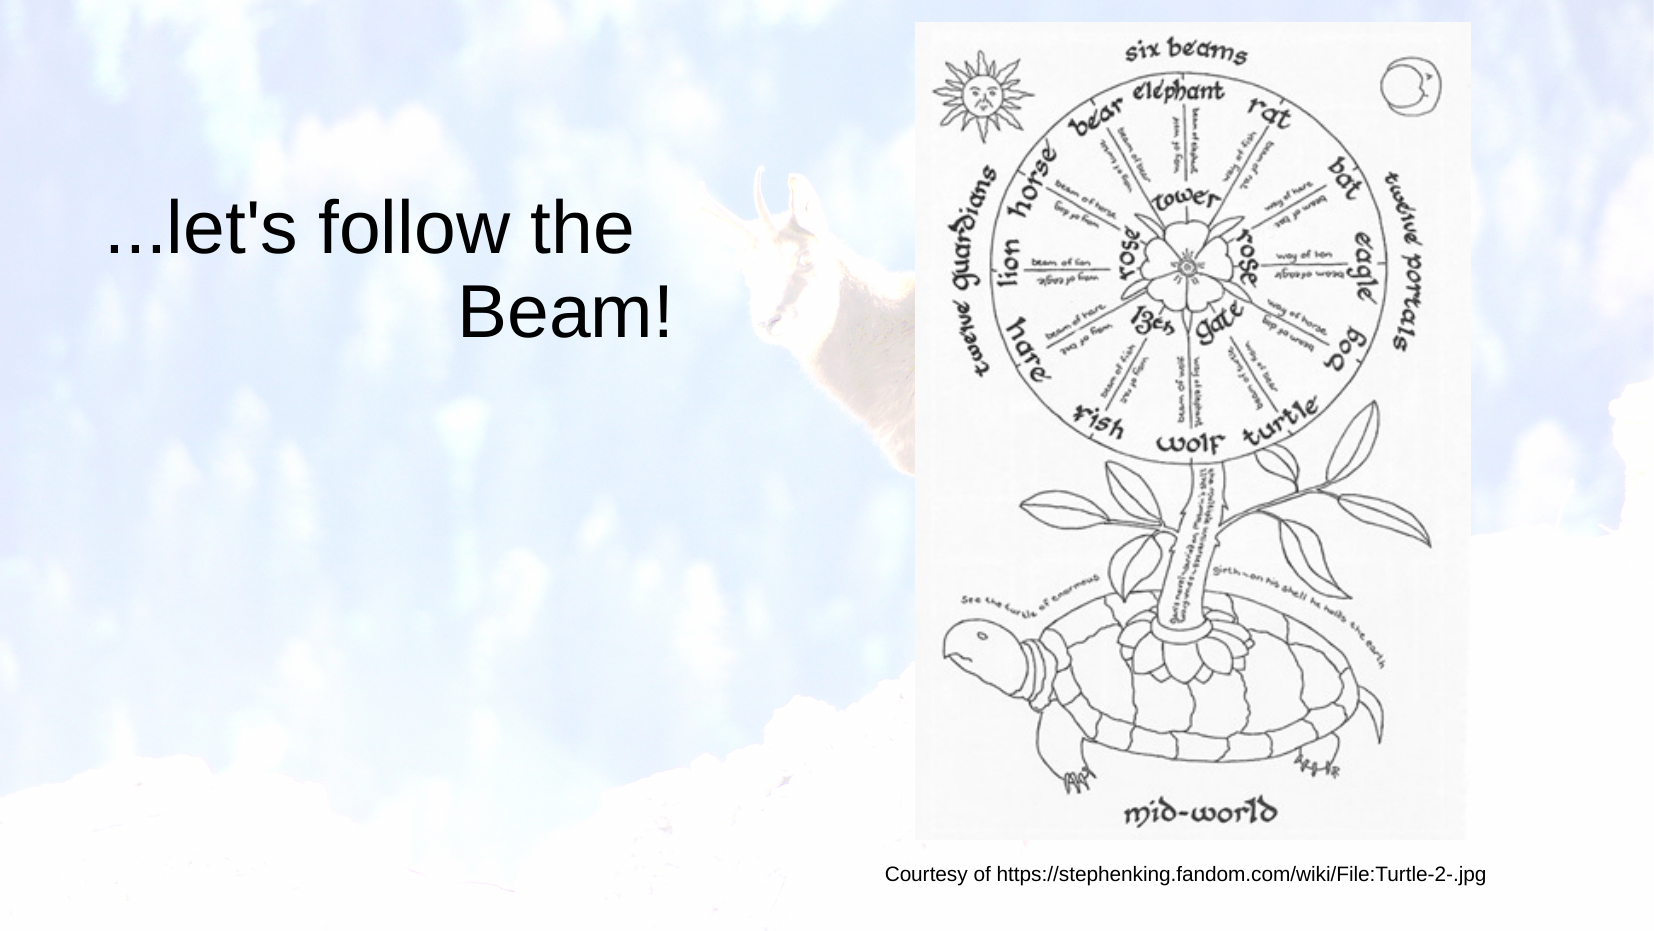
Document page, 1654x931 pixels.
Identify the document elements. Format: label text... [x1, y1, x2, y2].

text_box ...let's follow the Beam! [90, 178, 811, 362]
text_box Courtesy of https://stephenking.fandom.com/wiki/File:Turtle-2-.jpg [870, 855, 1628, 894]
picture [0, 0, 1654, 931]
